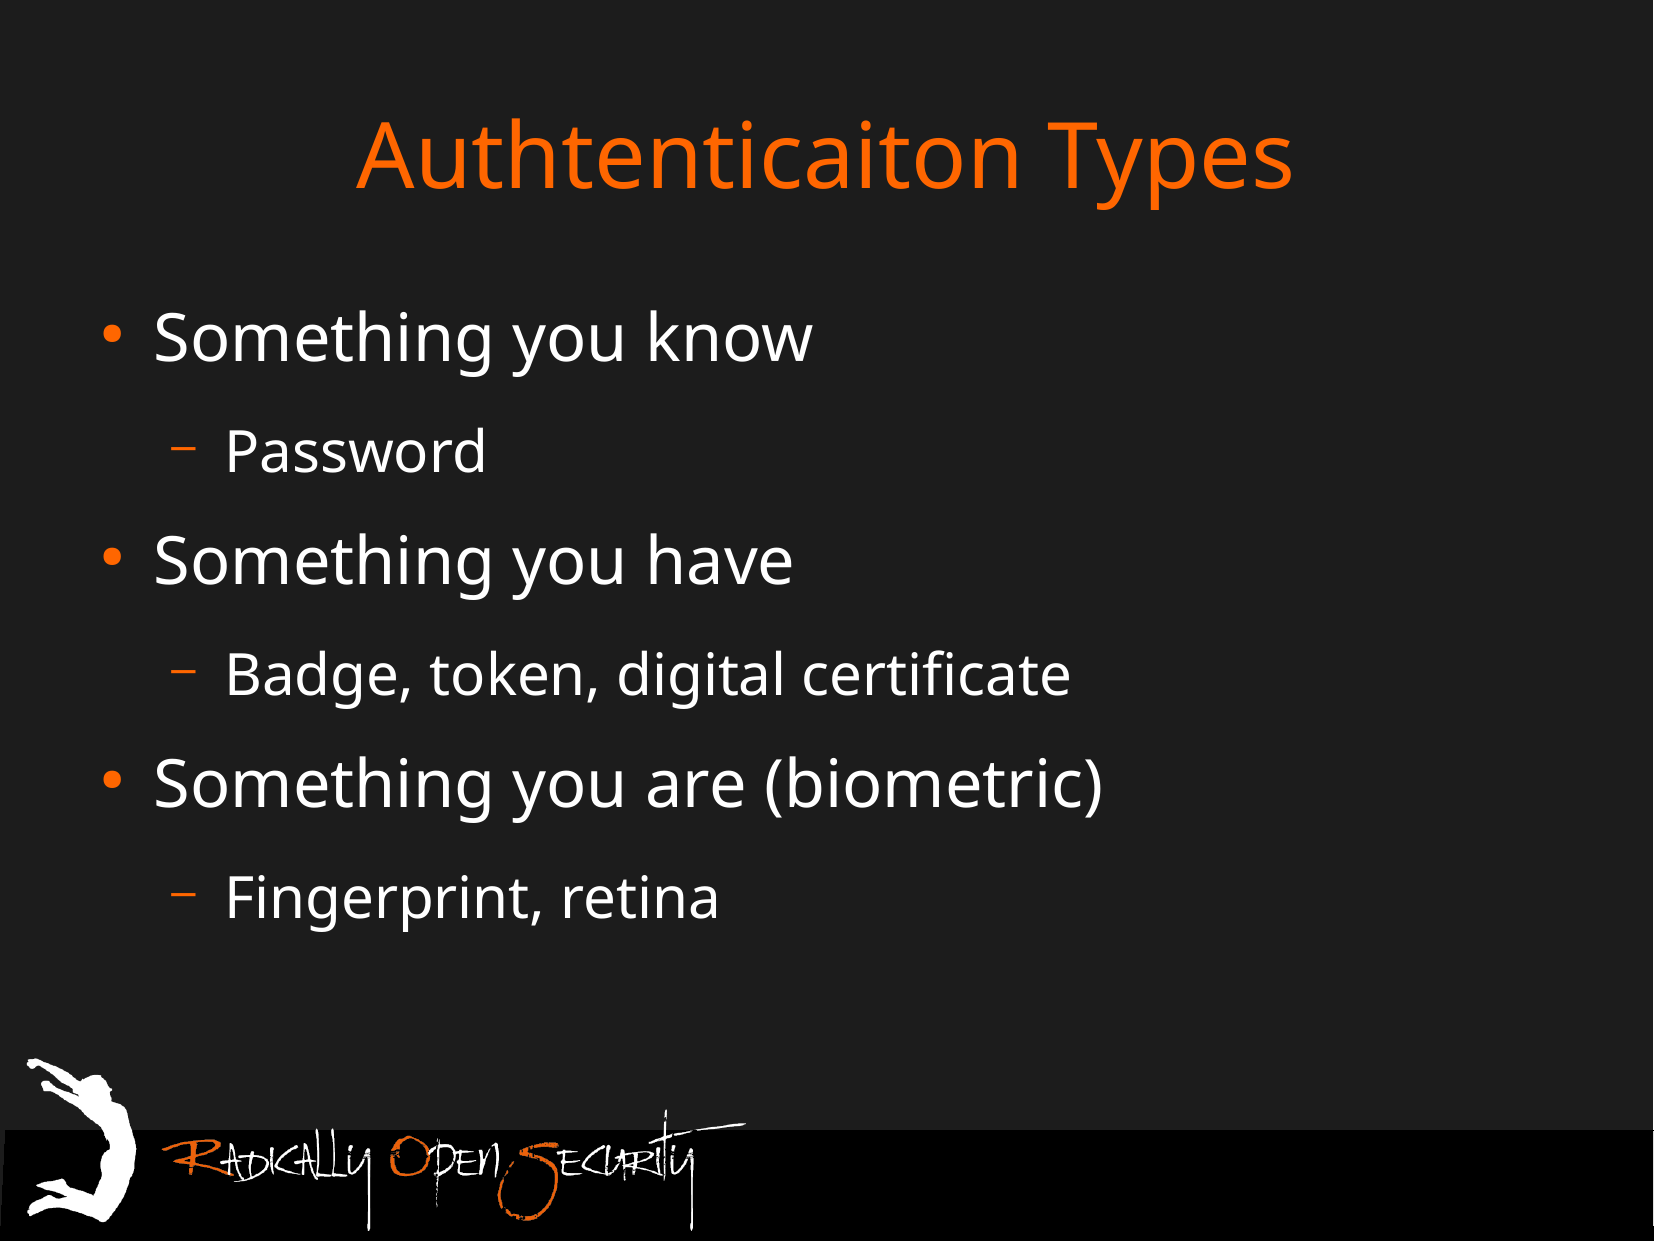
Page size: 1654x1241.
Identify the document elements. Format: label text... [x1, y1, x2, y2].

title Authtenticaiton Types [82, 49, 1571, 257]
list Something you know Password Something you have Badge, token, digital certificate Something you are (biometric) Fingerprint, retina [82, 290, 1571, 1010]
picture [0, 1022, 778, 1241]
